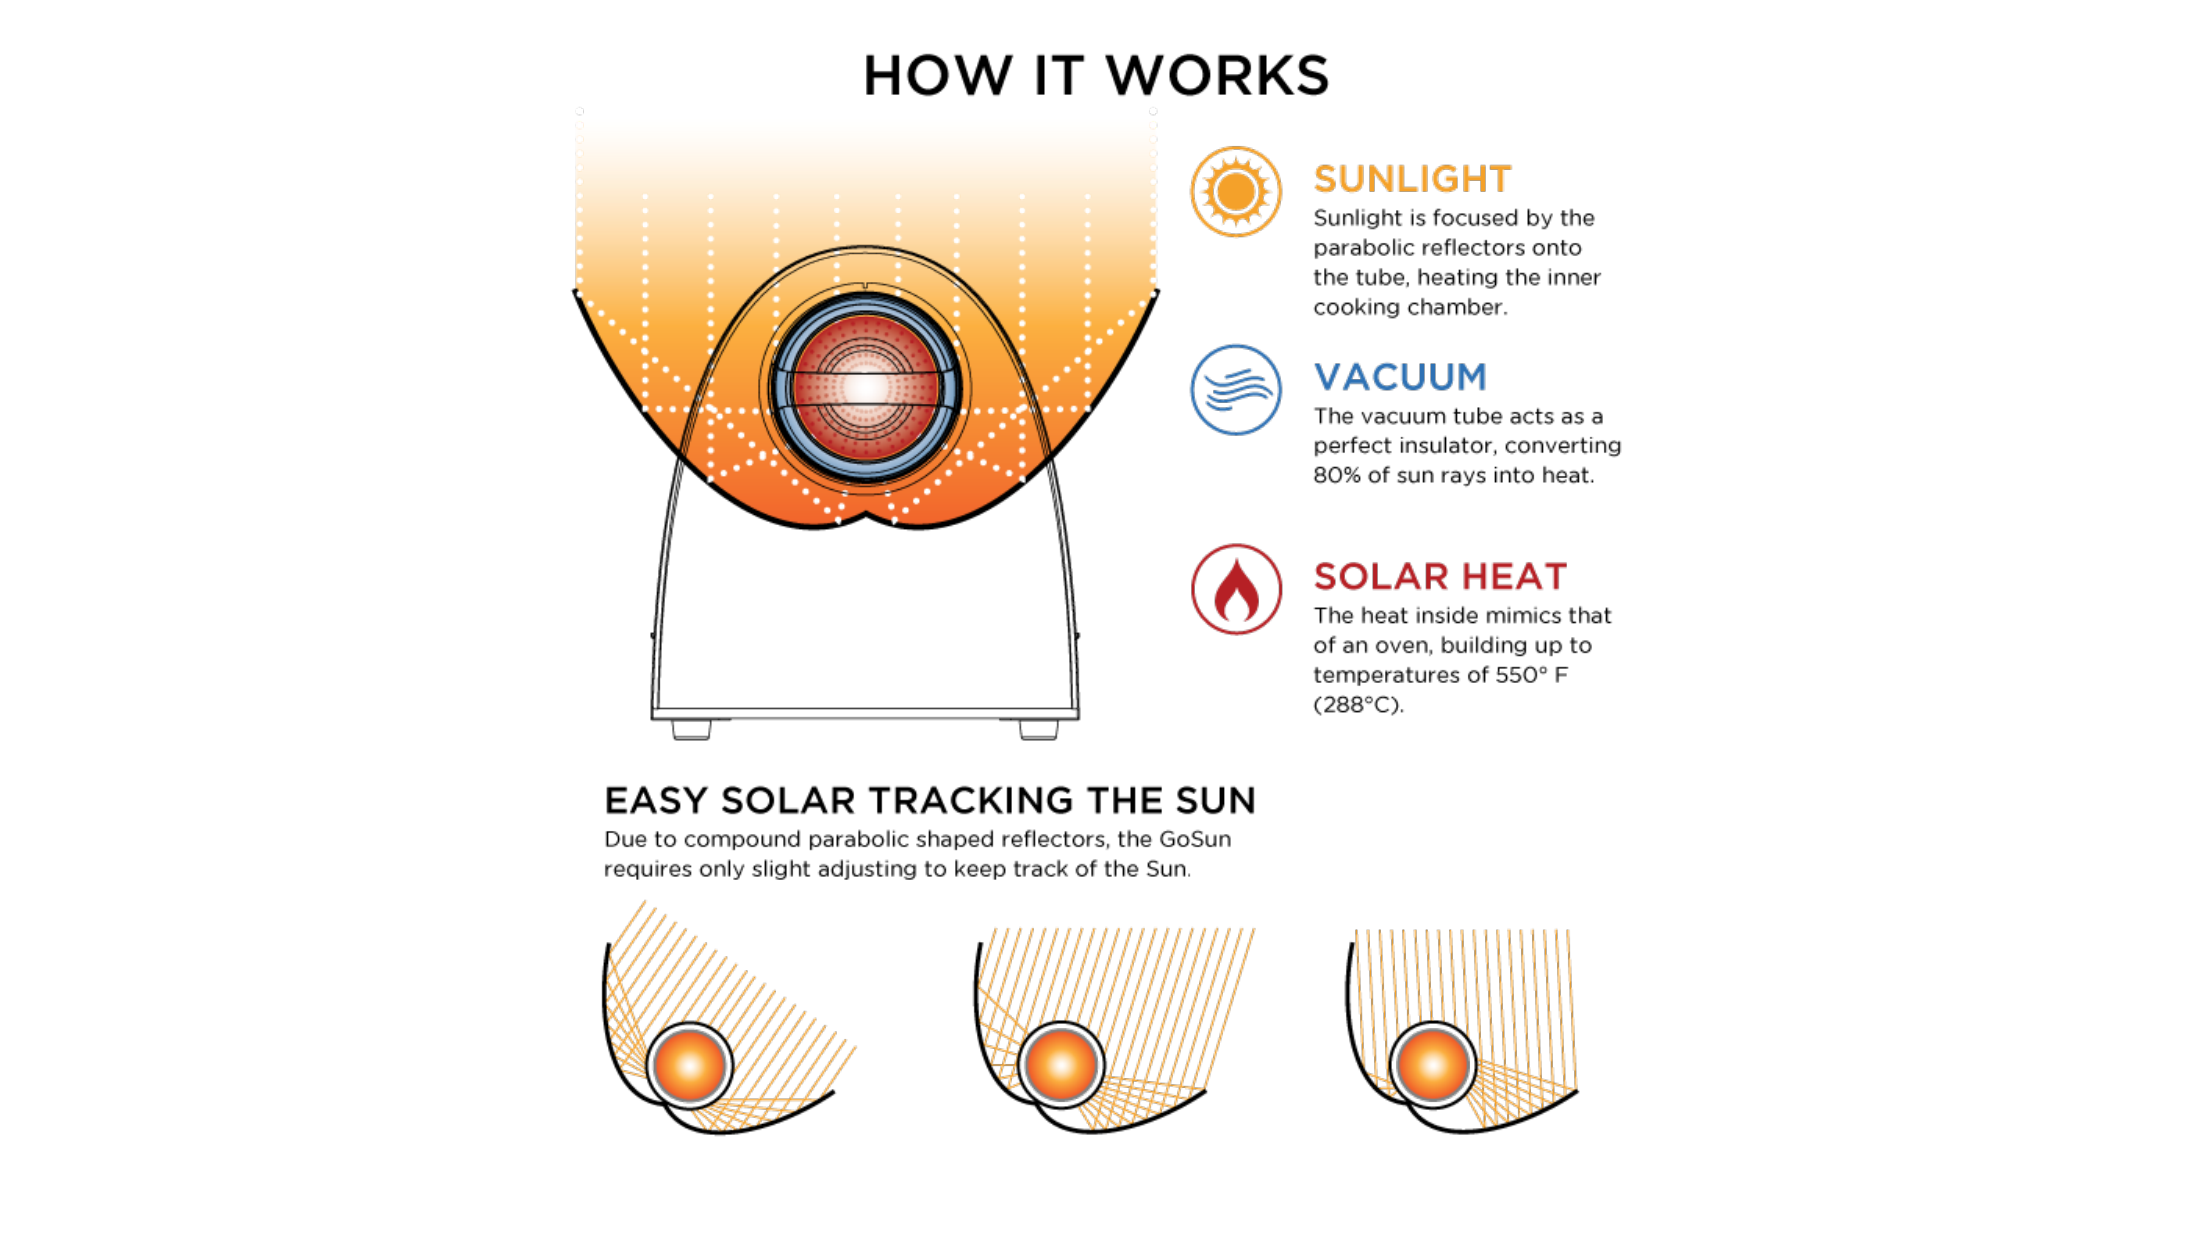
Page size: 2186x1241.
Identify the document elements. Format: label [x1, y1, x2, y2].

picture [557, 48, 1642, 1174]
